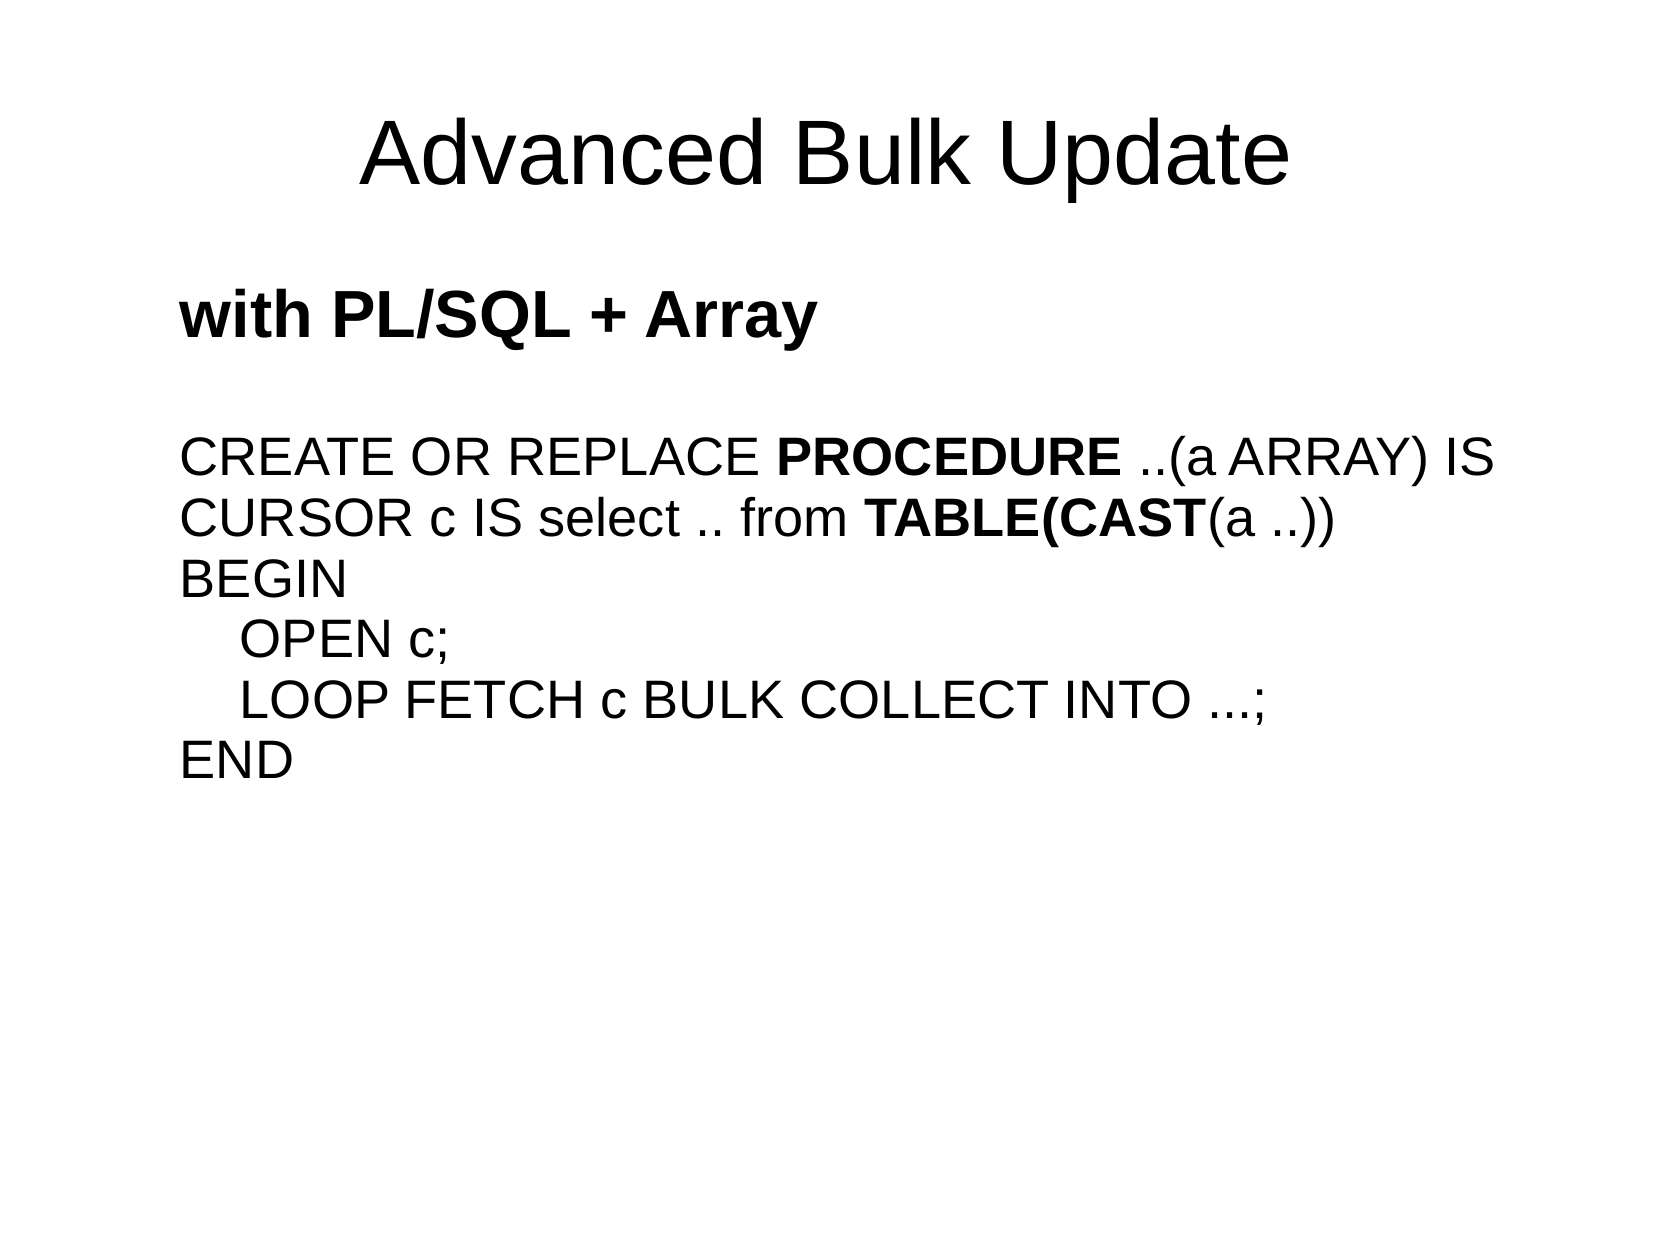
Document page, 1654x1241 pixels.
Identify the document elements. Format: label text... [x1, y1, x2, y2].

text_box with PL/SQL + Array CREATE OR REPLACE PROCEDURE ..(a ARRAY) IS CURSOR c IS select .. from TABLE(CAST(a ..)) BEGIN OPEN c; LOOP FETCH c BULK COLLECT INTO ...; END [165, 270, 1561, 1126]
title Advanced Bulk Update [82, 49, 1571, 257]
